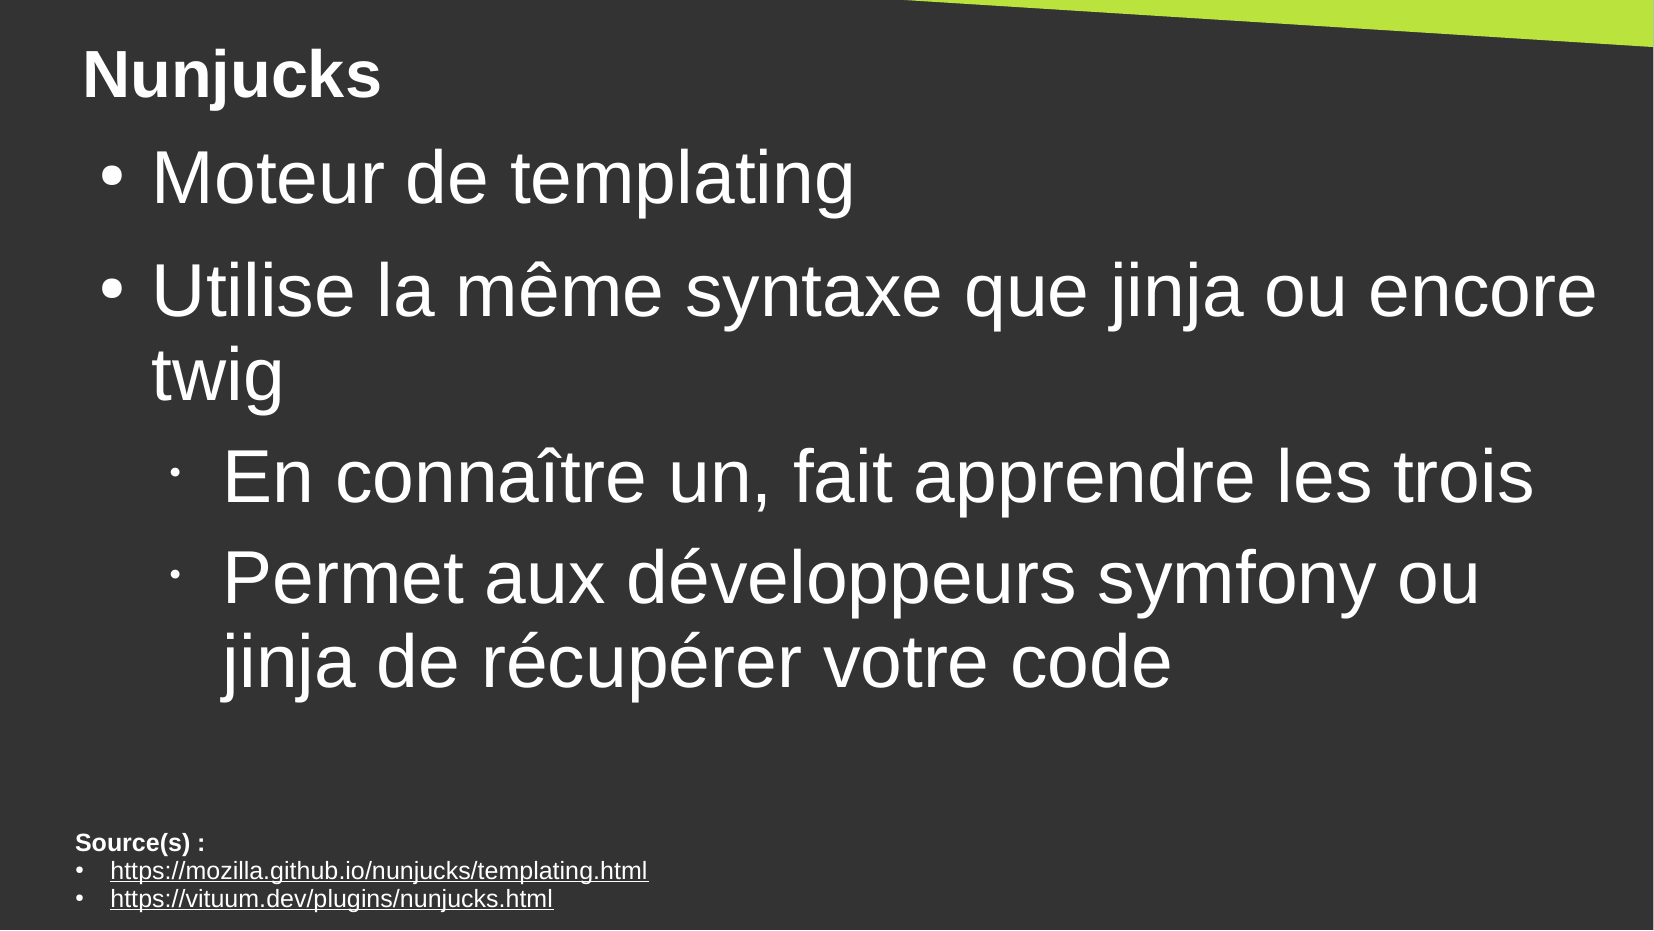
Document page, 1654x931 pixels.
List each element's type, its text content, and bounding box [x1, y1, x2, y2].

text_box Source(s) : https://mozilla.github.io/nunjucks/templating.html https://vituum.dev/plugins/nunjucks.html [60, 821, 1546, 931]
title Nunjucks [82, 37, 1571, 112]
text_box [904, 0, 1654, 48]
list Moteur de templating Utilise la même syntaxe que jinja ou encore twig En connaître un, fait apprendre les trois Permet aux développeurs symfony ou jinja de récupérer votre code [80, 135, 1619, 827]
